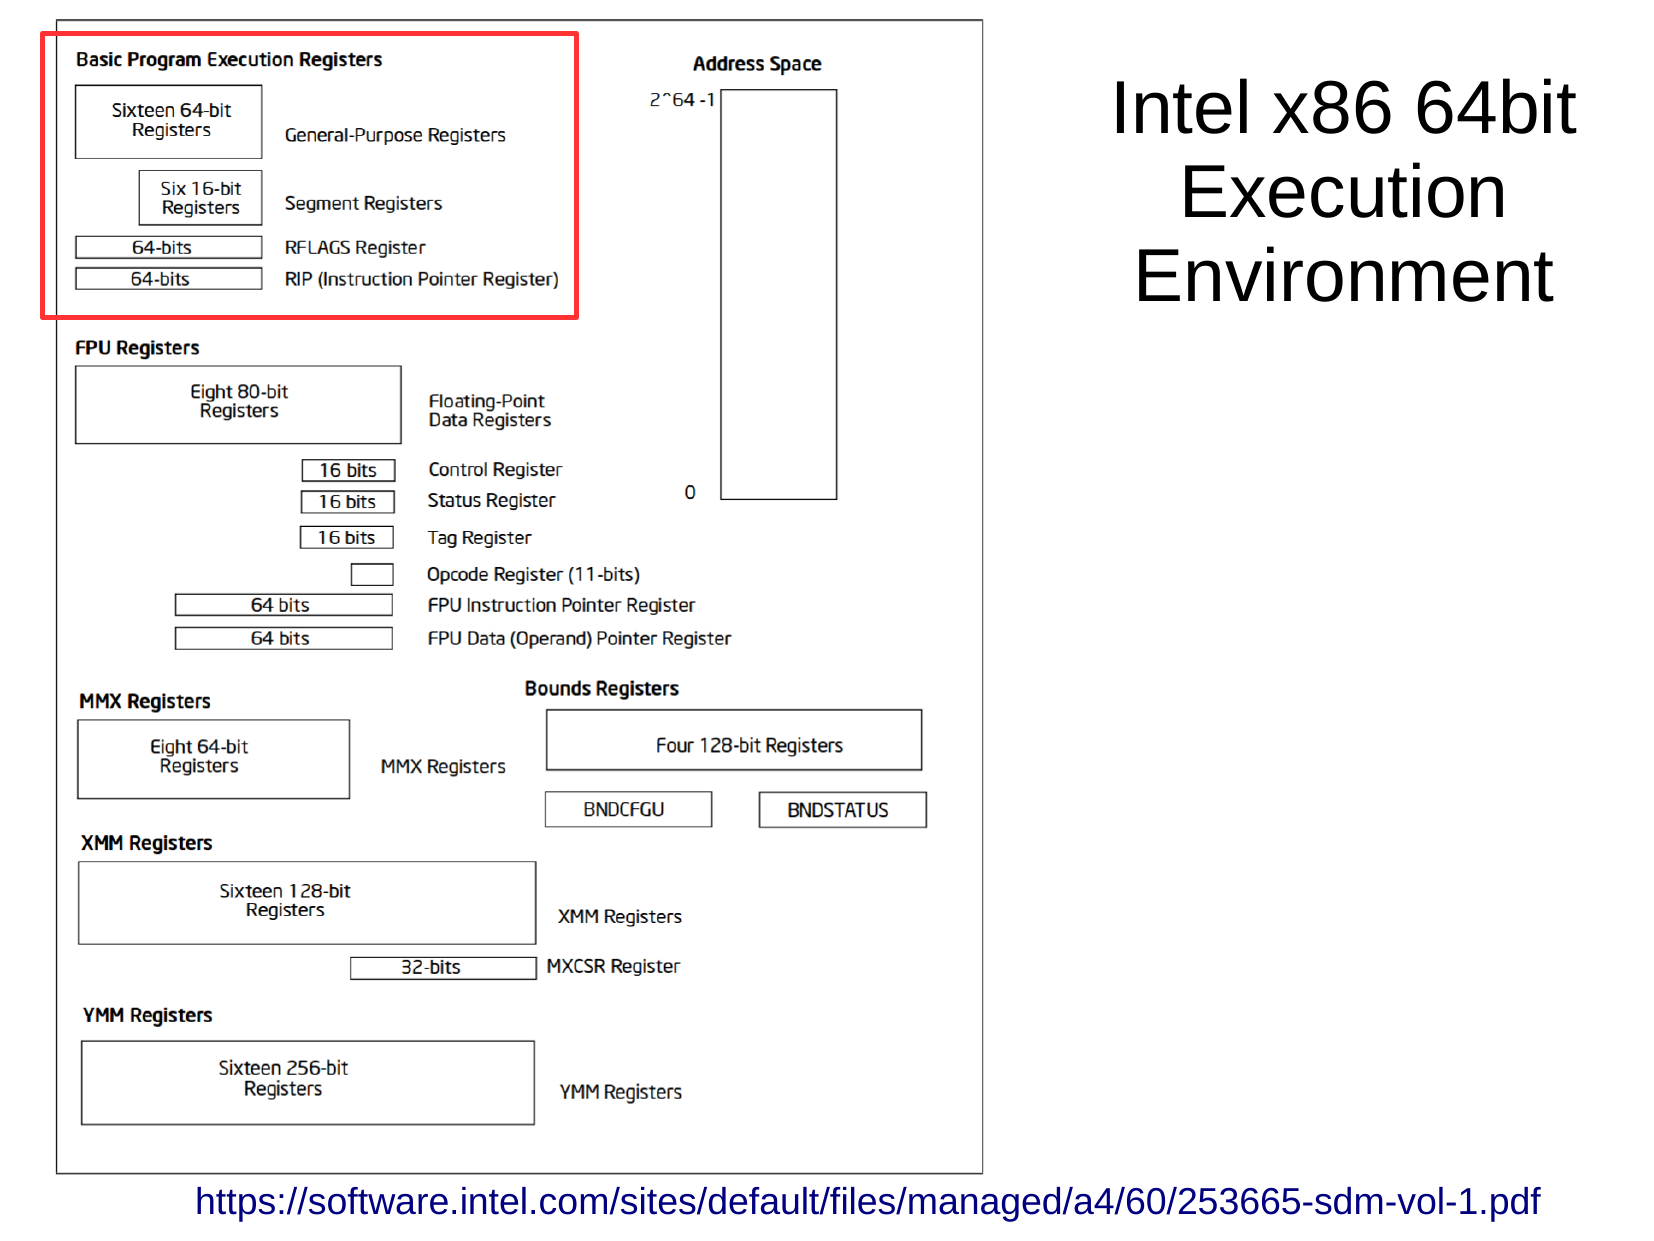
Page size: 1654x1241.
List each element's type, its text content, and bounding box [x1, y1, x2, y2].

picture [50, 17, 988, 1181]
picture [50, 36, 574, 315]
title Intel x86 64bit Execution Environment [1087, 65, 1601, 318]
list https://software.intel.com/sites/default/files/managed/a4/60/253665-sdm-vol-1.pdf [124, 1180, 1613, 1241]
